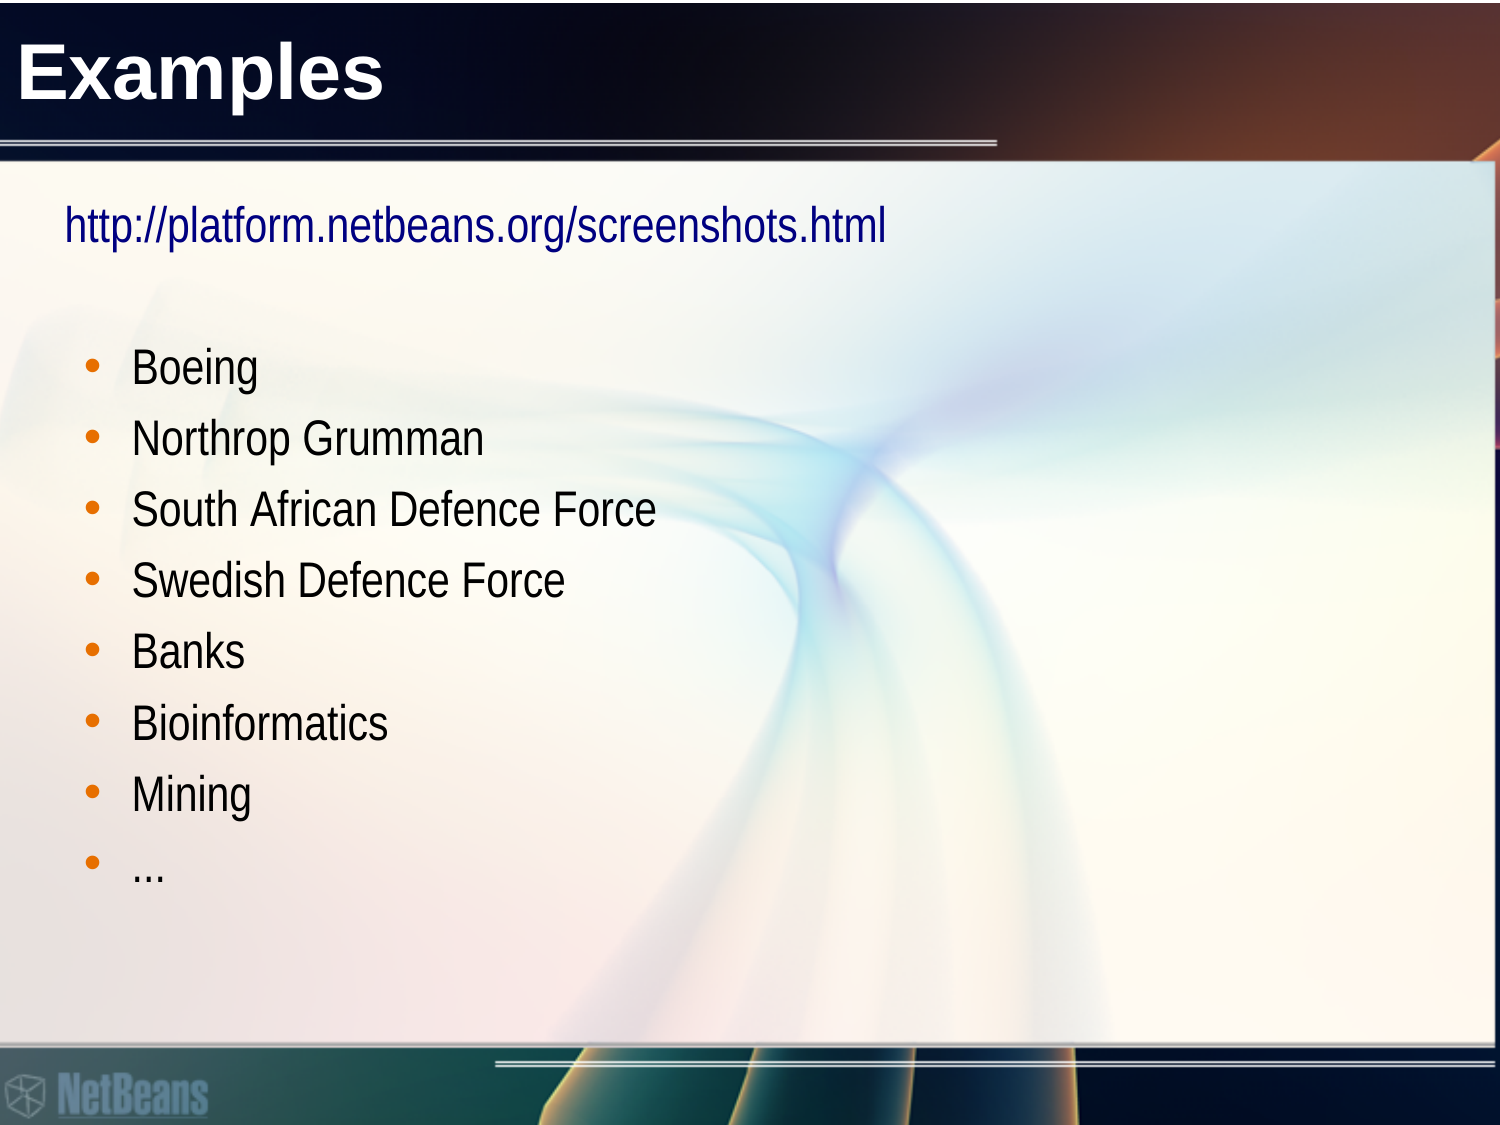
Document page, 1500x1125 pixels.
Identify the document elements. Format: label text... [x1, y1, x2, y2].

list http://platform.netbeans.org/screenshots.html Boeing Northrop Grumman South African Defence Force Swedish Defence Force Banks Bioinformatics Mining ... [64, 207, 1401, 966]
picture [0, 3, 1500, 1125]
title Examples [16, 40, 1378, 145]
